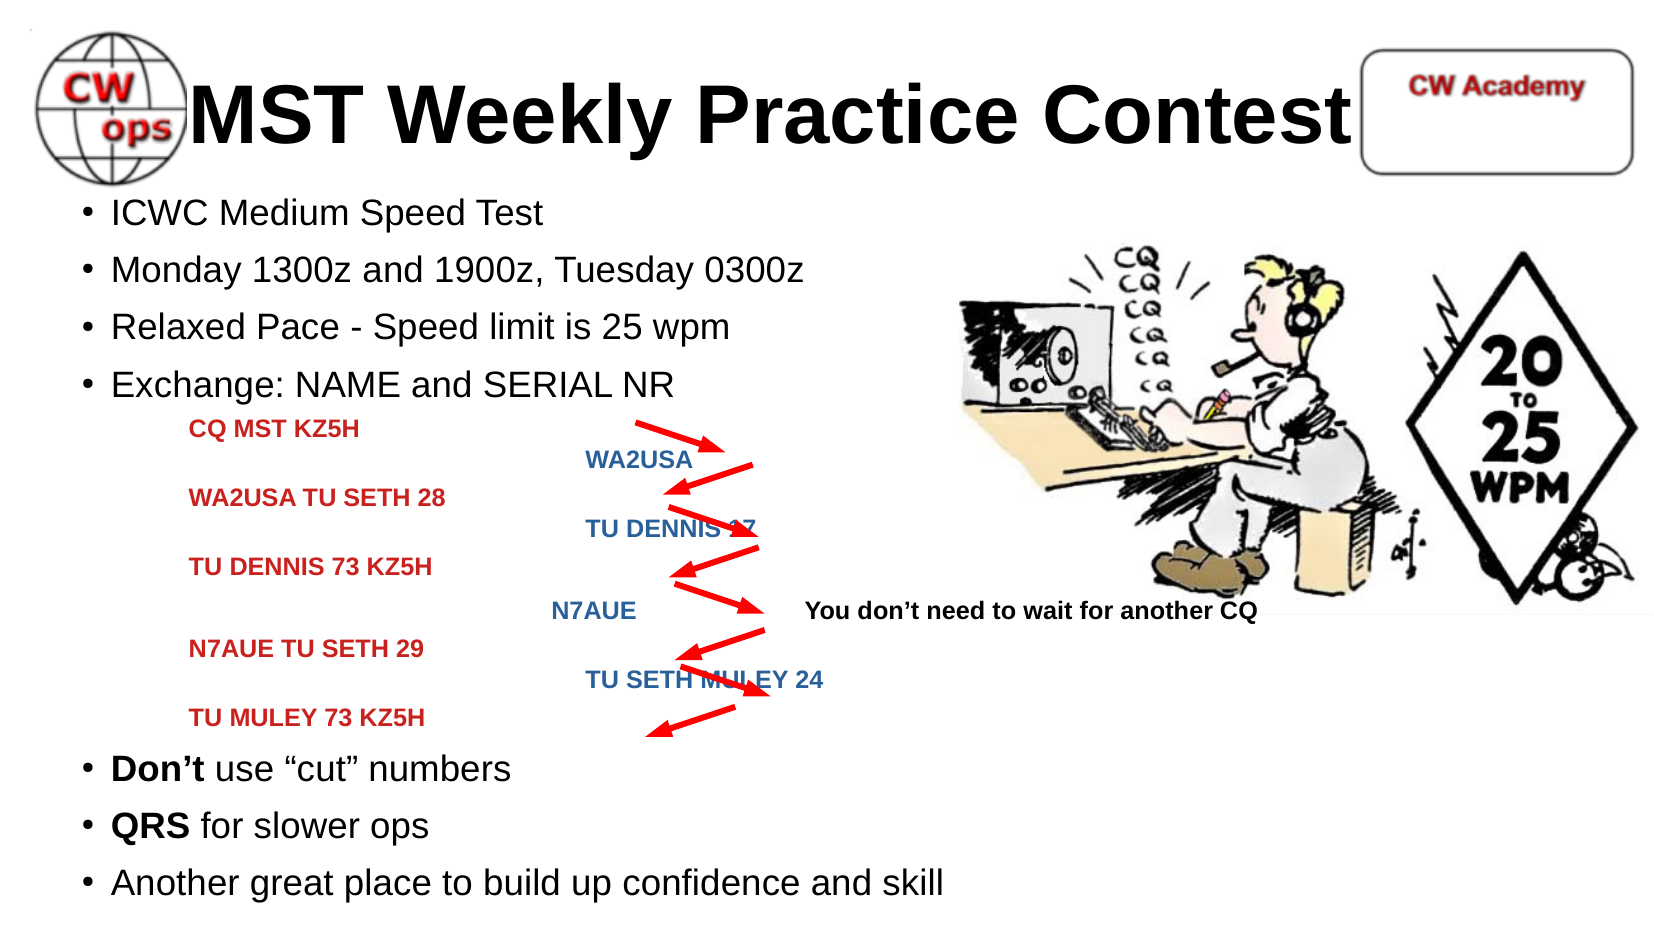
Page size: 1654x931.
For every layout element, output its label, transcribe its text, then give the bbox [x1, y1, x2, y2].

list ICWC Medium Speed Test Monday 1300z and 1900z, Tuesday 0300z Relaxed Pace - Speed limit is 25 wpm Exchange: NAME and SERIAL NR CQ MST KZ5H WA2USA WA2USA TU SETH 28 TU DENNIS 17 TU DENNIS 73 KZ5H N7AUE You don’t need to wait for another CQ N7AUE TU SETH 29 TU SETH MULEY 24 TU MULEY 73 KZ5H Don’t use “cut” numbers QRS for slower ops Another great place to build up confidence and skill [71, 192, 1561, 916]
picture [30, 29, 187, 37]
title MST Weekly Practice Contest [26, 37, 1516, 193]
picture [1561, 216, 1654, 616]
picture [1516, 37, 1640, 186]
